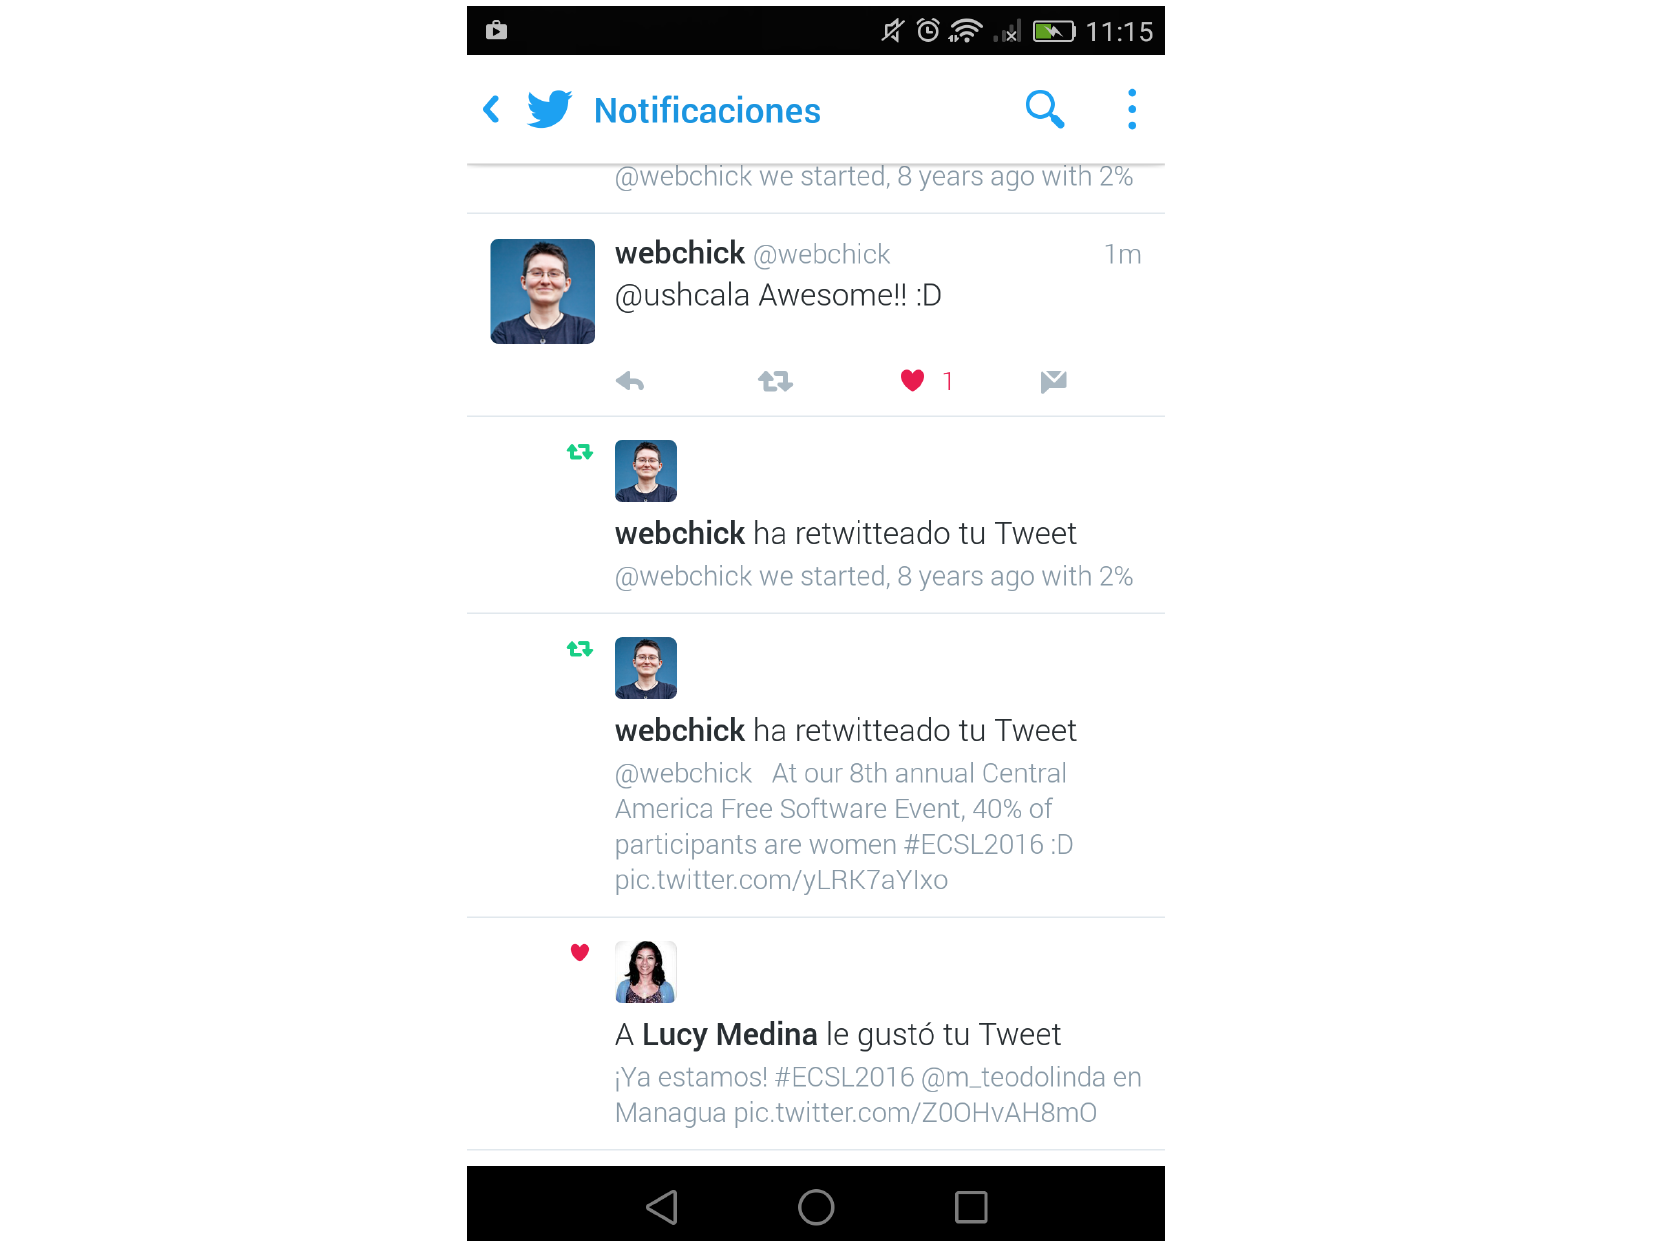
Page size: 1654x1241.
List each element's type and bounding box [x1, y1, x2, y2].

picture [467, 6, 1165, 1241]
